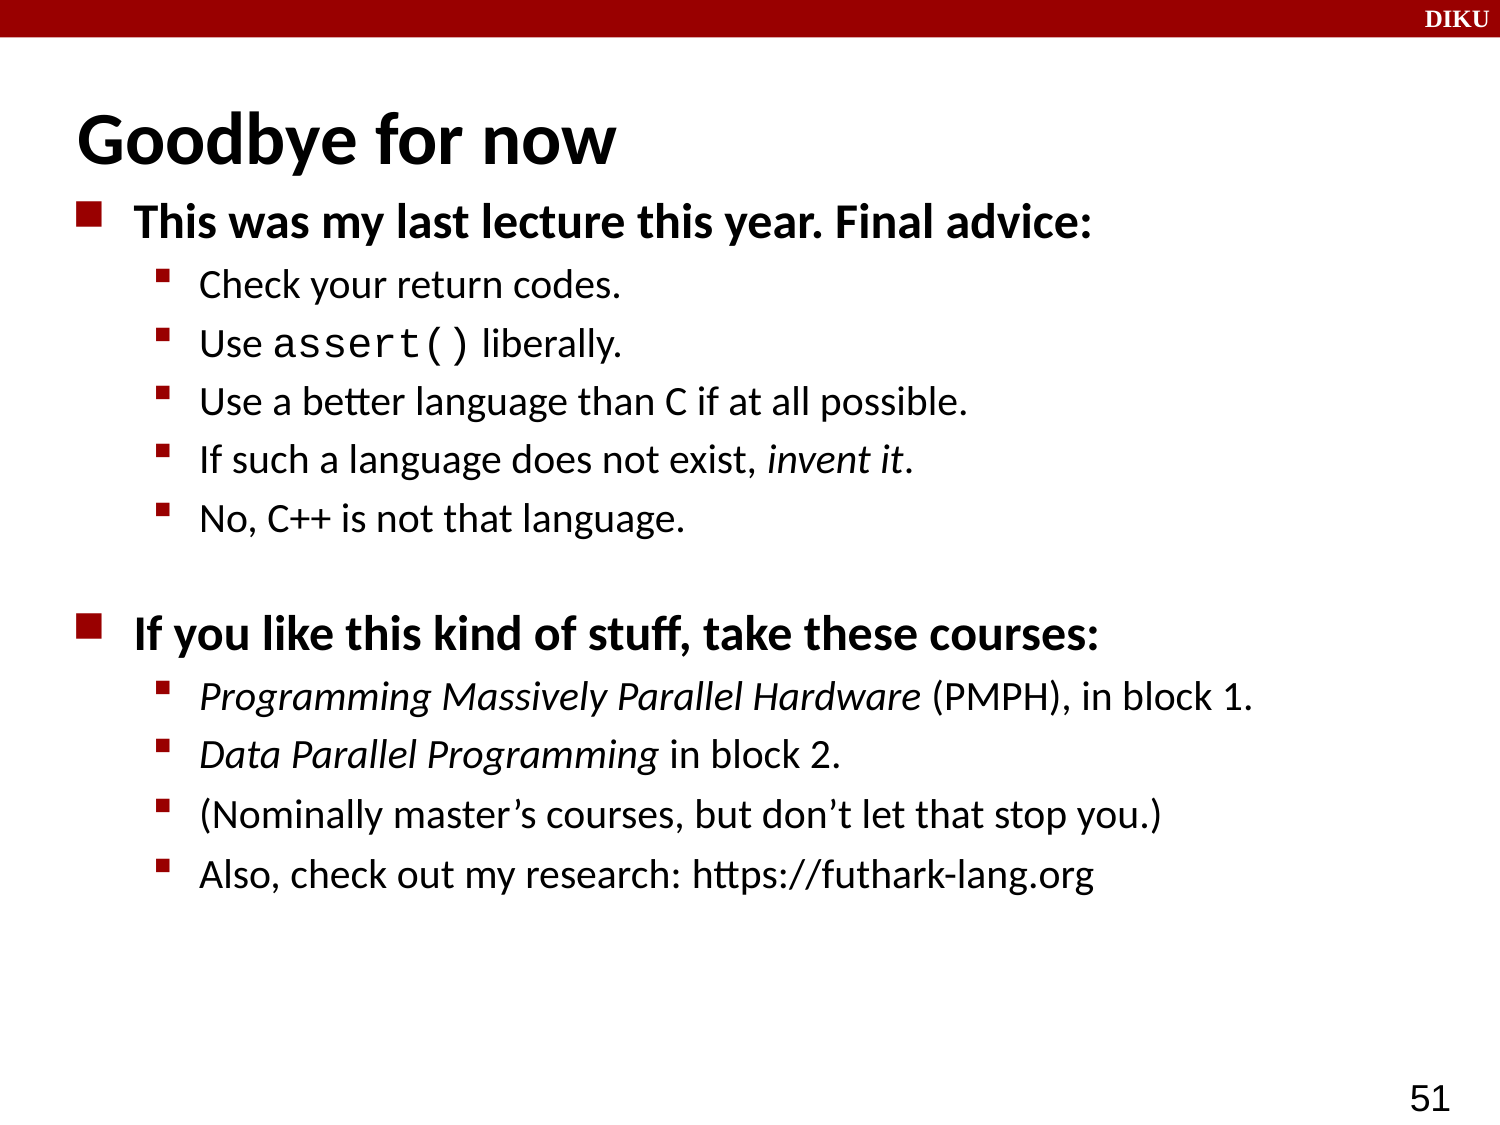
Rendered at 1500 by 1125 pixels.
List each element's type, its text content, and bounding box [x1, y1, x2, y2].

text_box This was my last lecture this year. Final advice: Check your return codes. Use assert() liberally. Use a better language than C if at all possible. If such a language does not exist, invent it. No, C++ is not that language. If you like this kind of stuff, take these courses: Programming Massively Parallel Hardware (PMPH), in block 1. Data Parallel Programming in block 2. (Nominally master’s courses, but don’t let that stop you.) Also, check out my research: https://futhark-lang.org [62, 181, 1453, 1039]
text_box Goodbye for now [62, 87, 1191, 181]
